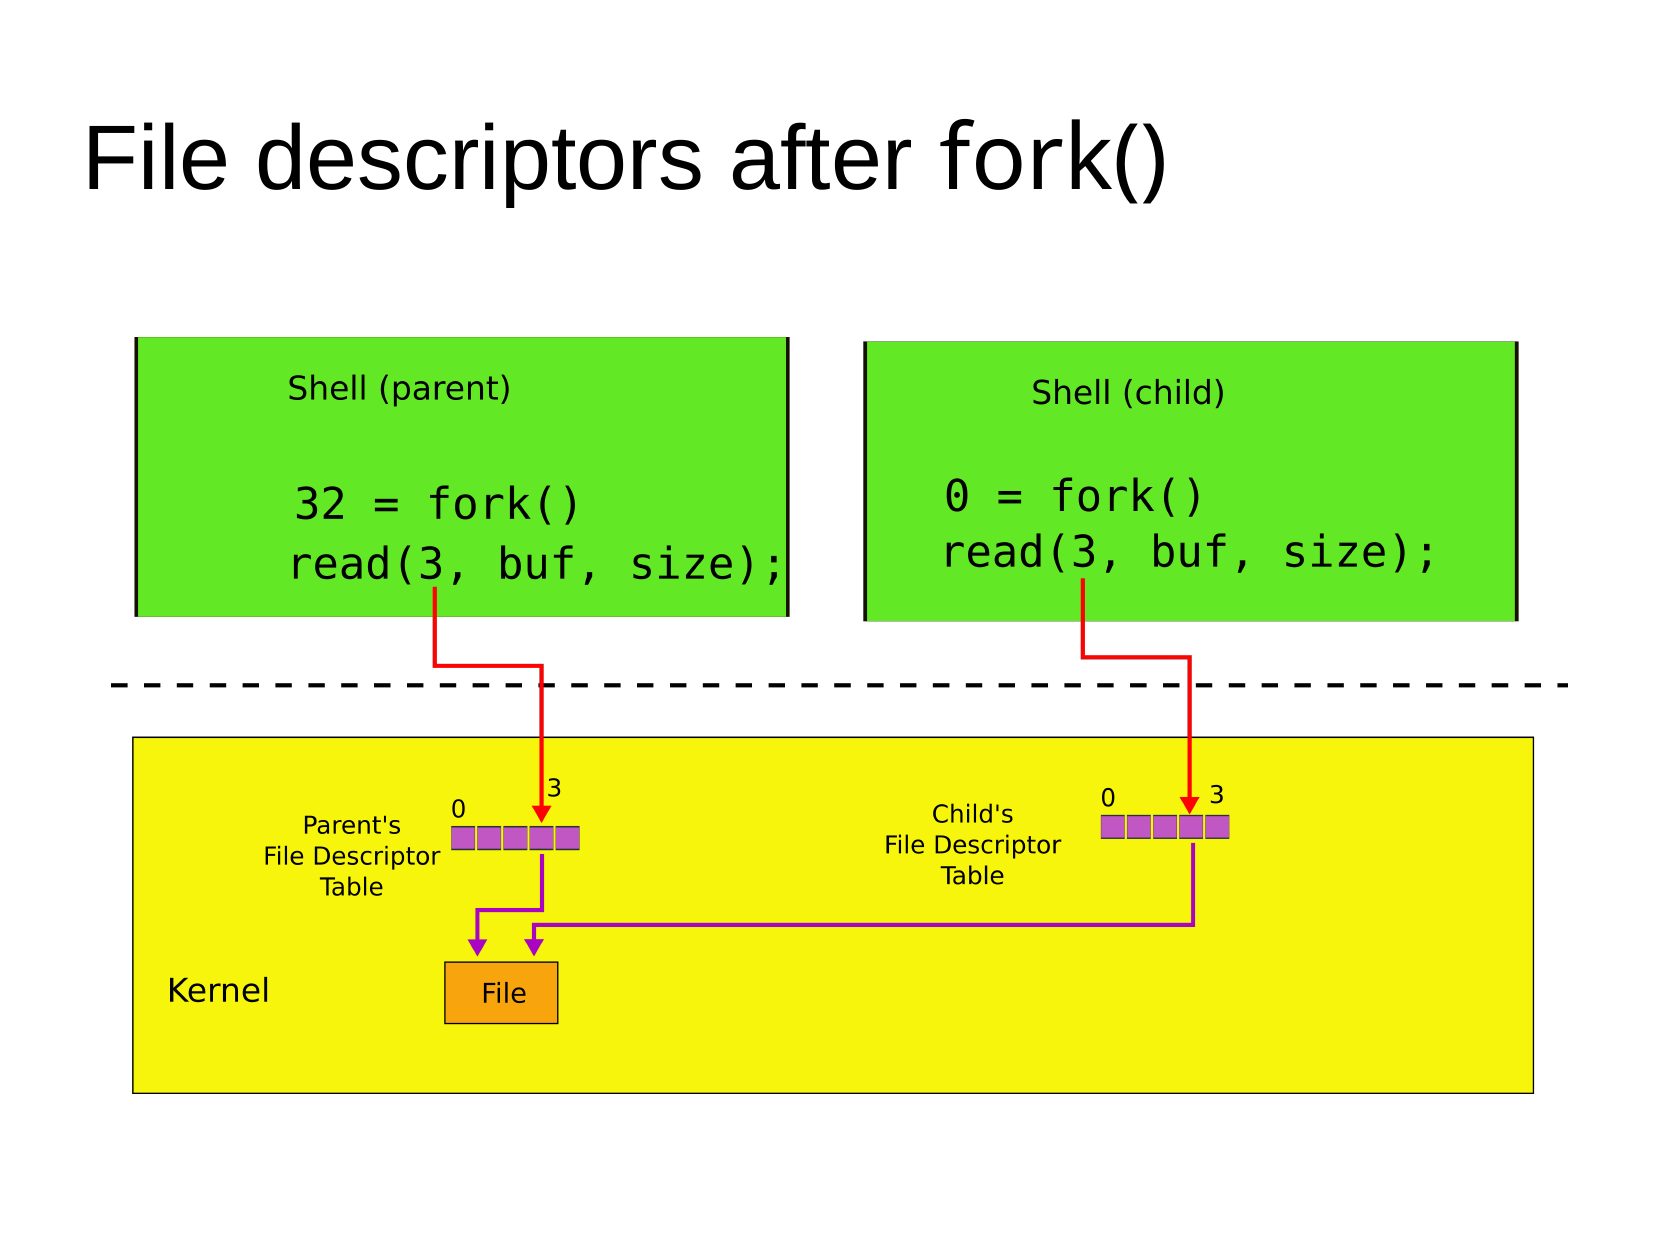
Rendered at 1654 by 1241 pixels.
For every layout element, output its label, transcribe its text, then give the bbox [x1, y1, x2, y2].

title File descriptors after fork() [82, 49, 1538, 257]
picture [111, 337, 1568, 1094]
